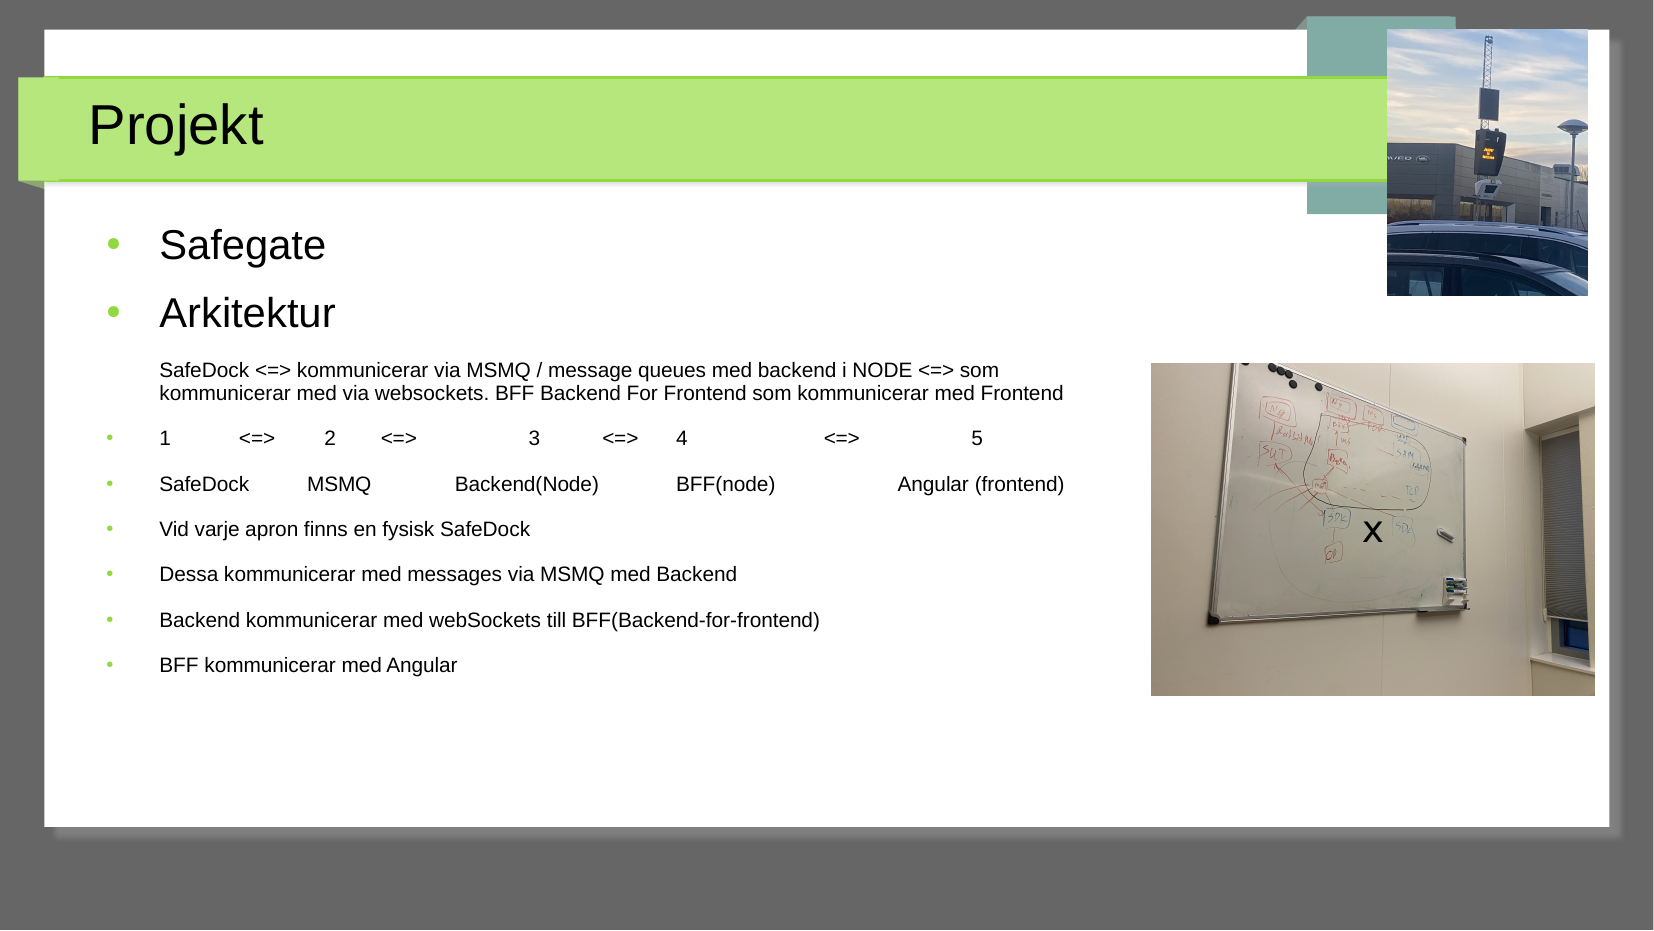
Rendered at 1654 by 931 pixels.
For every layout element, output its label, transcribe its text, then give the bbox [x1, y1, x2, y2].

list Safegate Arkitektur SafeDock <=> kommunicerar via MSMQ / message queues med backend i NODE <=> som kommunicerar med via websockets. BFF Backend For Frontend som kommunicerar med Frontend 1 <=> 2 <=> 3 <=> 4 <=> 5 SafeDock MSMQ Backend(Node) BFF(node) Angular (frontend) Vid varje apron finns en fysisk SafeDock Dessa kommunicerar med messages via MSMQ med Backend Backend kommunicerar med webSockets till BFF(Backend-for-frontend) BFF kommunicerar med Angular [88, 221, 1093, 813]
picture [1151, 363, 1595, 696]
title Projekt [88, 73, 1387, 178]
picture [1387, 29, 1588, 296]
